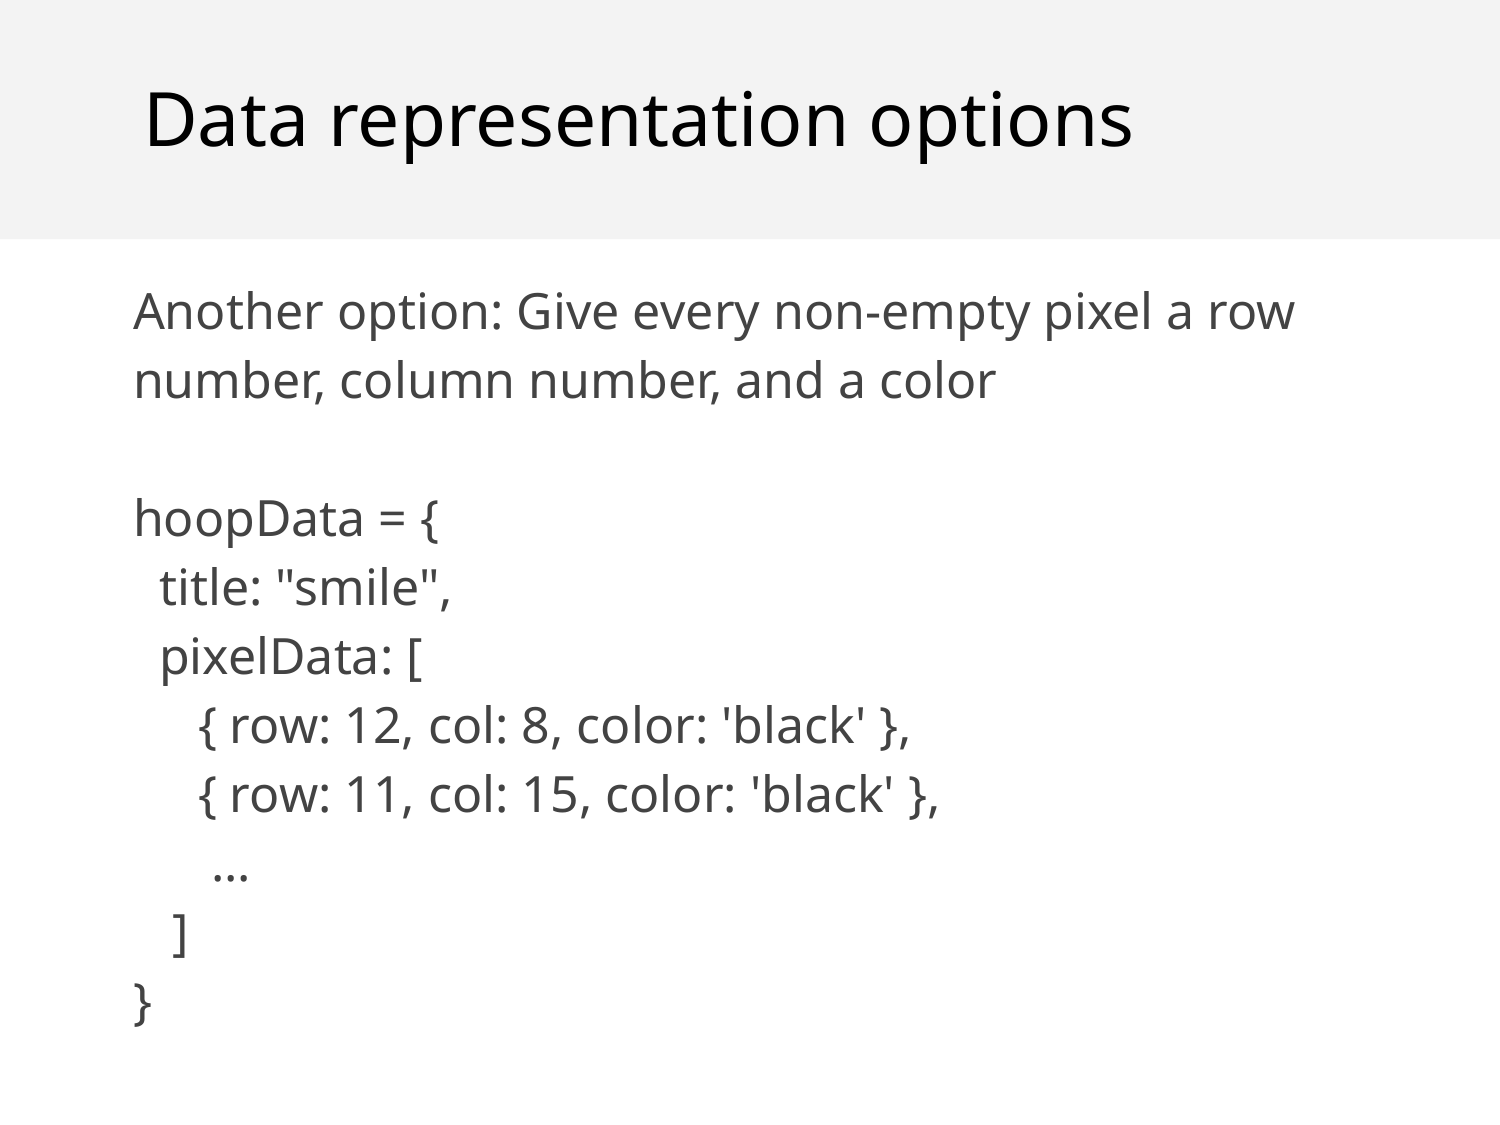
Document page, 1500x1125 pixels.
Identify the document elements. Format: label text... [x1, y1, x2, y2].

list Another option: Give every non-empty pixel a row number, column number, and a color hoopData = { title: "smile", pixelData: [ { row: 12, col: 8, color: 'black' }, { row: 11, col: 15, color: 'black' }, ... ] } [118, 255, 1362, 1004]
title Data representation options [128, 56, 1372, 183]
